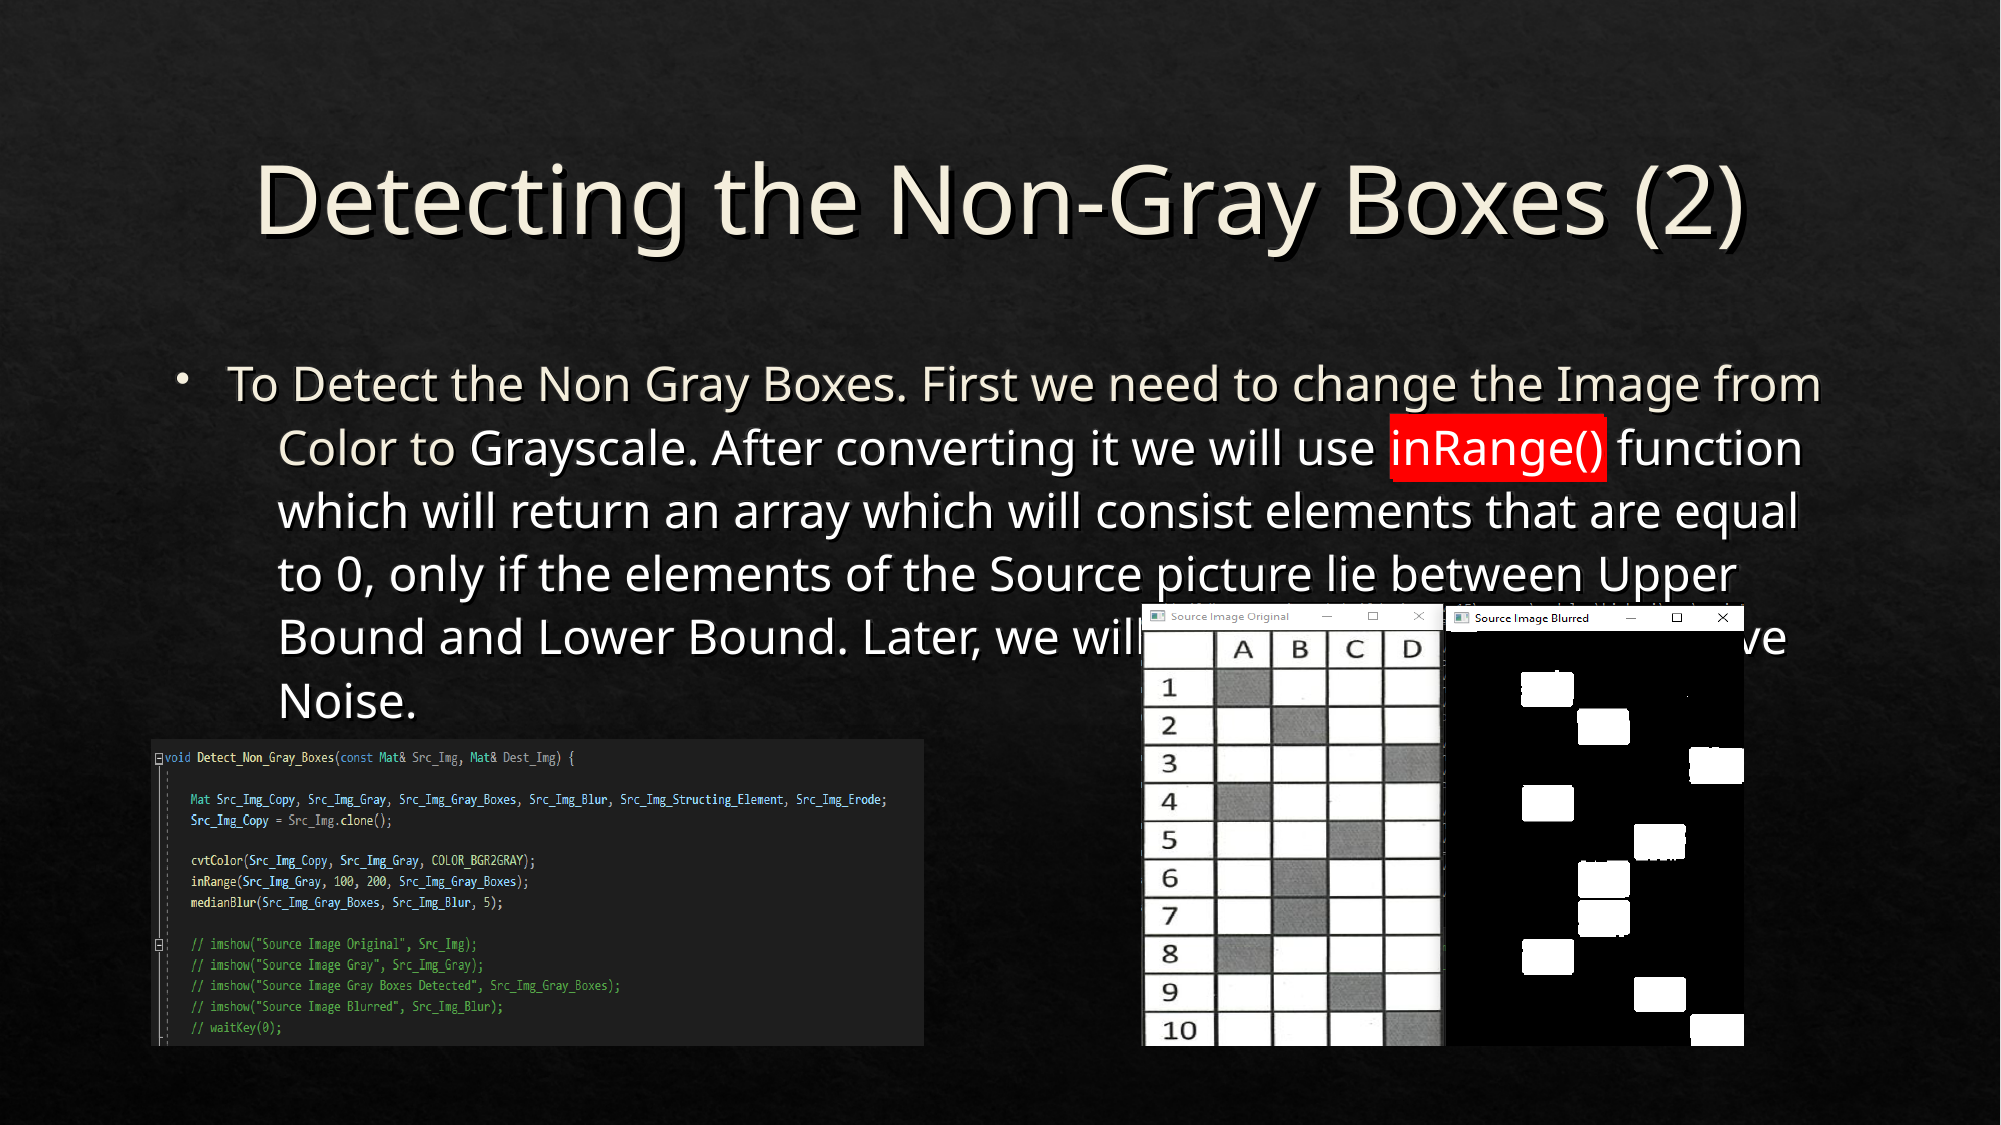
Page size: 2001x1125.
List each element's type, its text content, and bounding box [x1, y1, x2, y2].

list To Detect the Non Gray Boxes. First we need to change the Image from Color to Grayscale. After converting it we will use inRange() function which will return an array which will consist elements that are equal to 0, only if the elements of the Source picture lie between Upper Bound and Lower Bound. Later, we will use medianBlur() to remove Noise. [149, 340, 1849, 951]
picture [1141, 602, 1744, 1046]
picture [151, 739, 924, 1046]
title Detecting the Non-Gray Boxes (2) [149, 99, 1849, 307]
